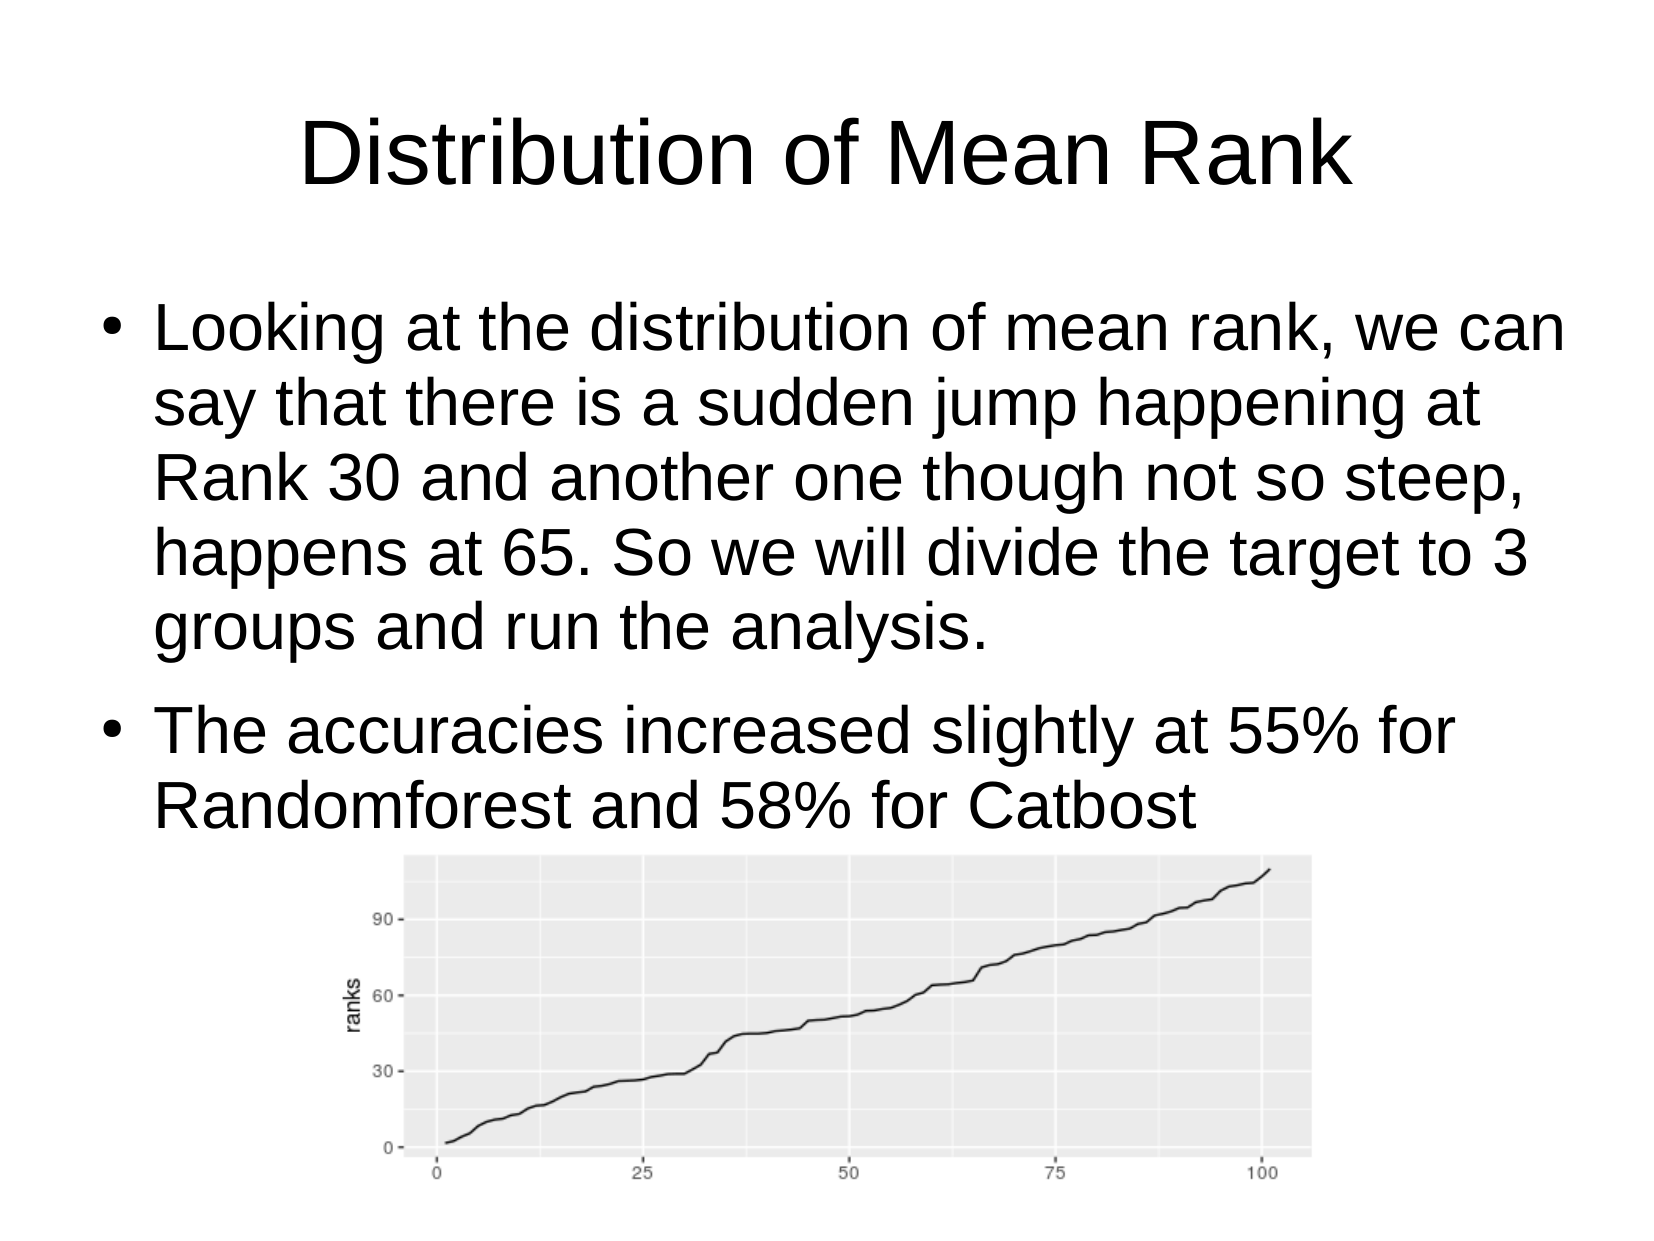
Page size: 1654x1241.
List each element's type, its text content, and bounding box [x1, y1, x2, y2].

picture [332, 844, 1323, 1220]
list Looking at the distribution of mean rank, we can say that there is a sudden jump happening at Rank 30 and another one though not so steep, happens at 65. So we will divide the target to 3 groups and run the analysis. The accuracies increased slightly at 55% for Randomforest and 58% for Catbost [82, 290, 1571, 1010]
title Distribution of Mean Rank [82, 49, 1571, 257]
